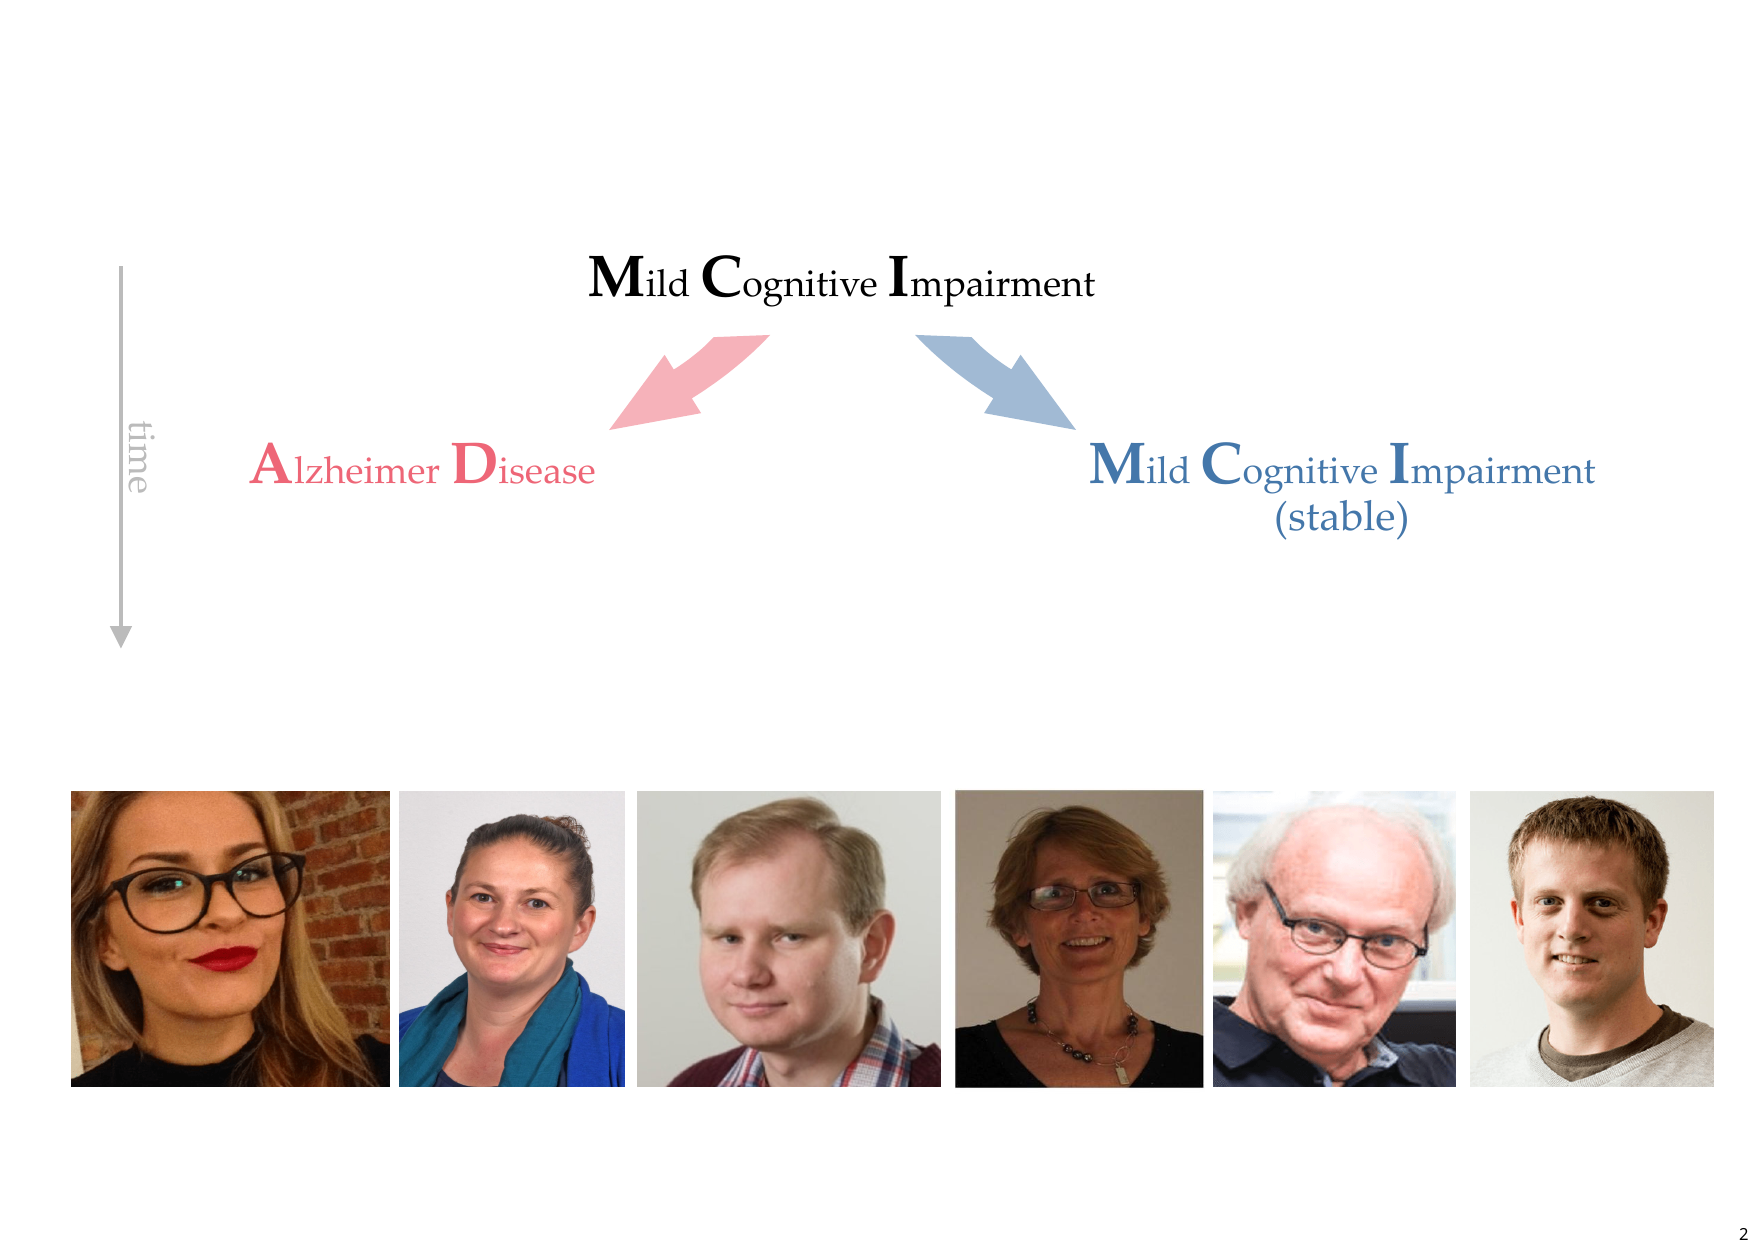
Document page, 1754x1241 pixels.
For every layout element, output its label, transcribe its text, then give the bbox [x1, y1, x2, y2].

picture [637, 791, 941, 1087]
text_box [609, 334, 771, 431]
picture [71, 791, 390, 1087]
picture [1470, 791, 1714, 1087]
picture [949, 778, 1456, 1101]
text_box Mild Cognitive Impairment [572, 246, 1111, 321]
text_box Alzheimer Disease [234, 433, 612, 508]
text_box time [111, 405, 165, 510]
text_box Mild Cognitive Impairment (stable) [1073, 433, 1611, 550]
picture [399, 791, 625, 1087]
text_box [915, 334, 1077, 430]
